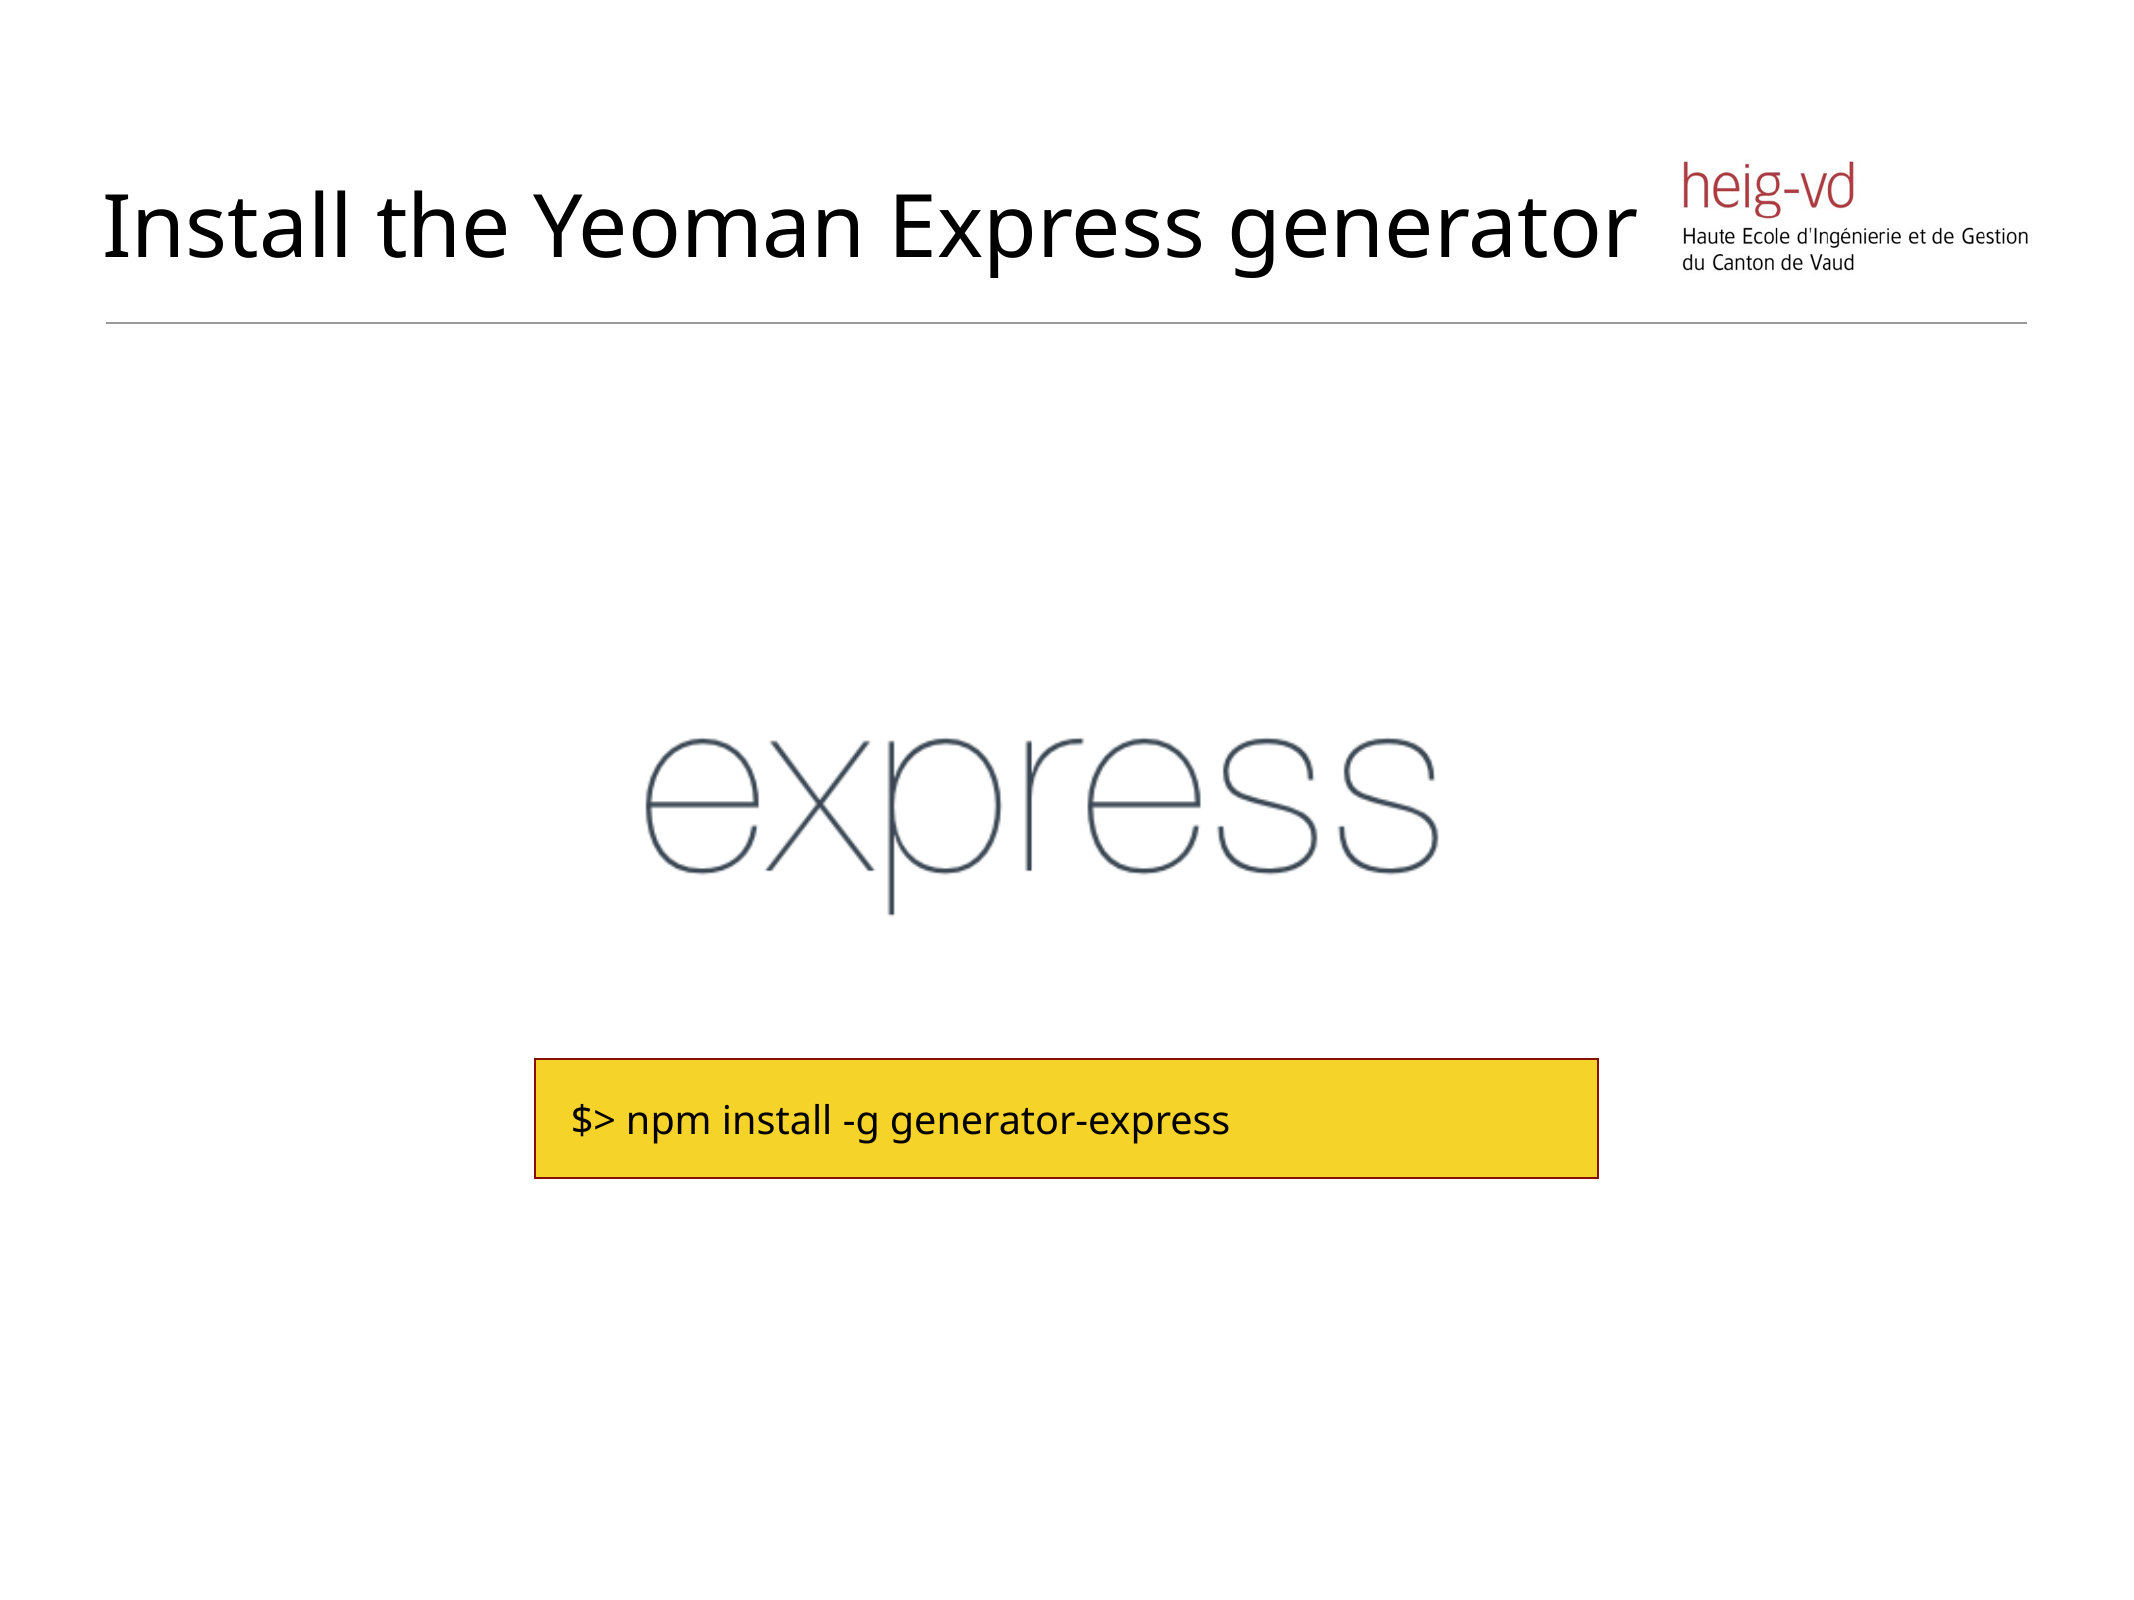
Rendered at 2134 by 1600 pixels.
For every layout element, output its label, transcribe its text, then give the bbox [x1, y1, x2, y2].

title Install the Yeoman Express generator [93, 54, 2040, 284]
text_box $> npm install -g generator-express [535, 1059, 1598, 1178]
picture [582, 662, 1551, 957]
